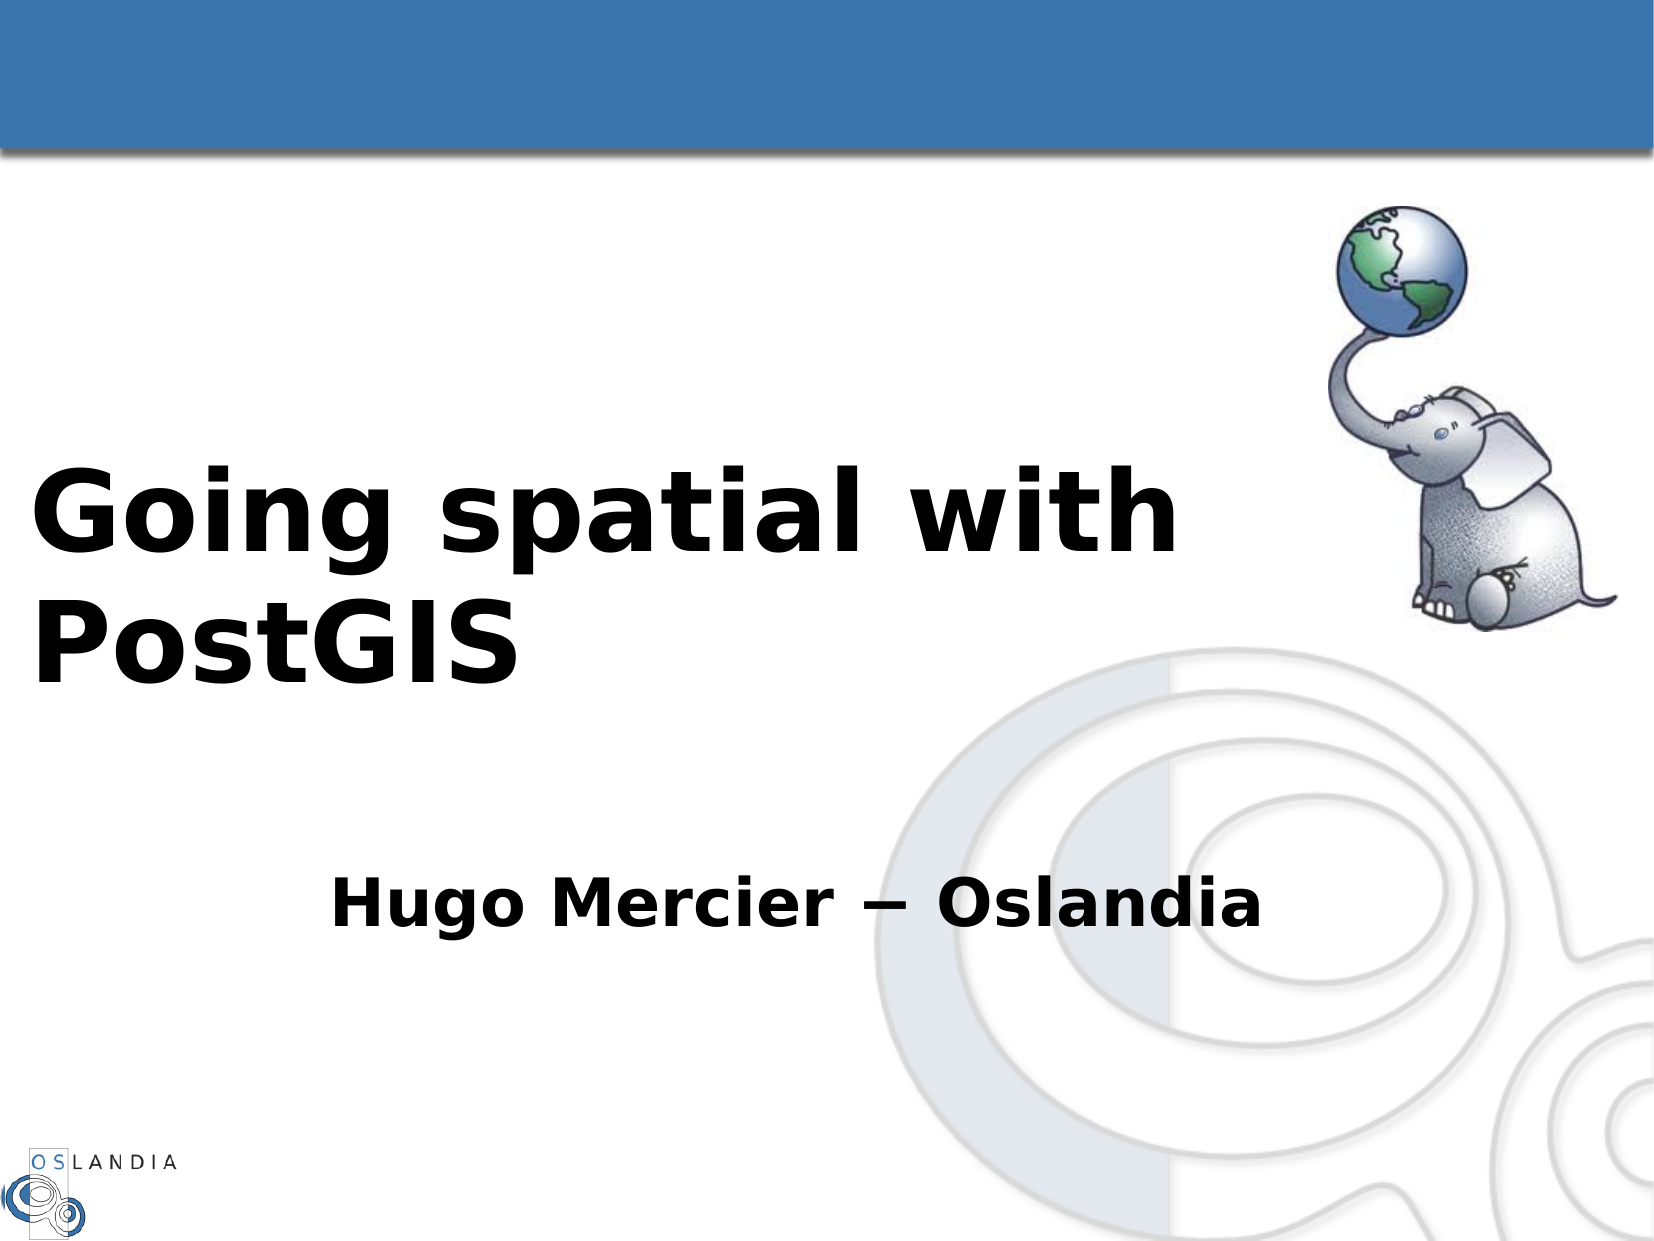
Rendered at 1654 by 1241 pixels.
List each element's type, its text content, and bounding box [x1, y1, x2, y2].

subtitle Going spatial with PostGIS Hugo Mercier − Oslandia [29, 333, 1565, 1152]
picture [0, 0, 1654, 1241]
